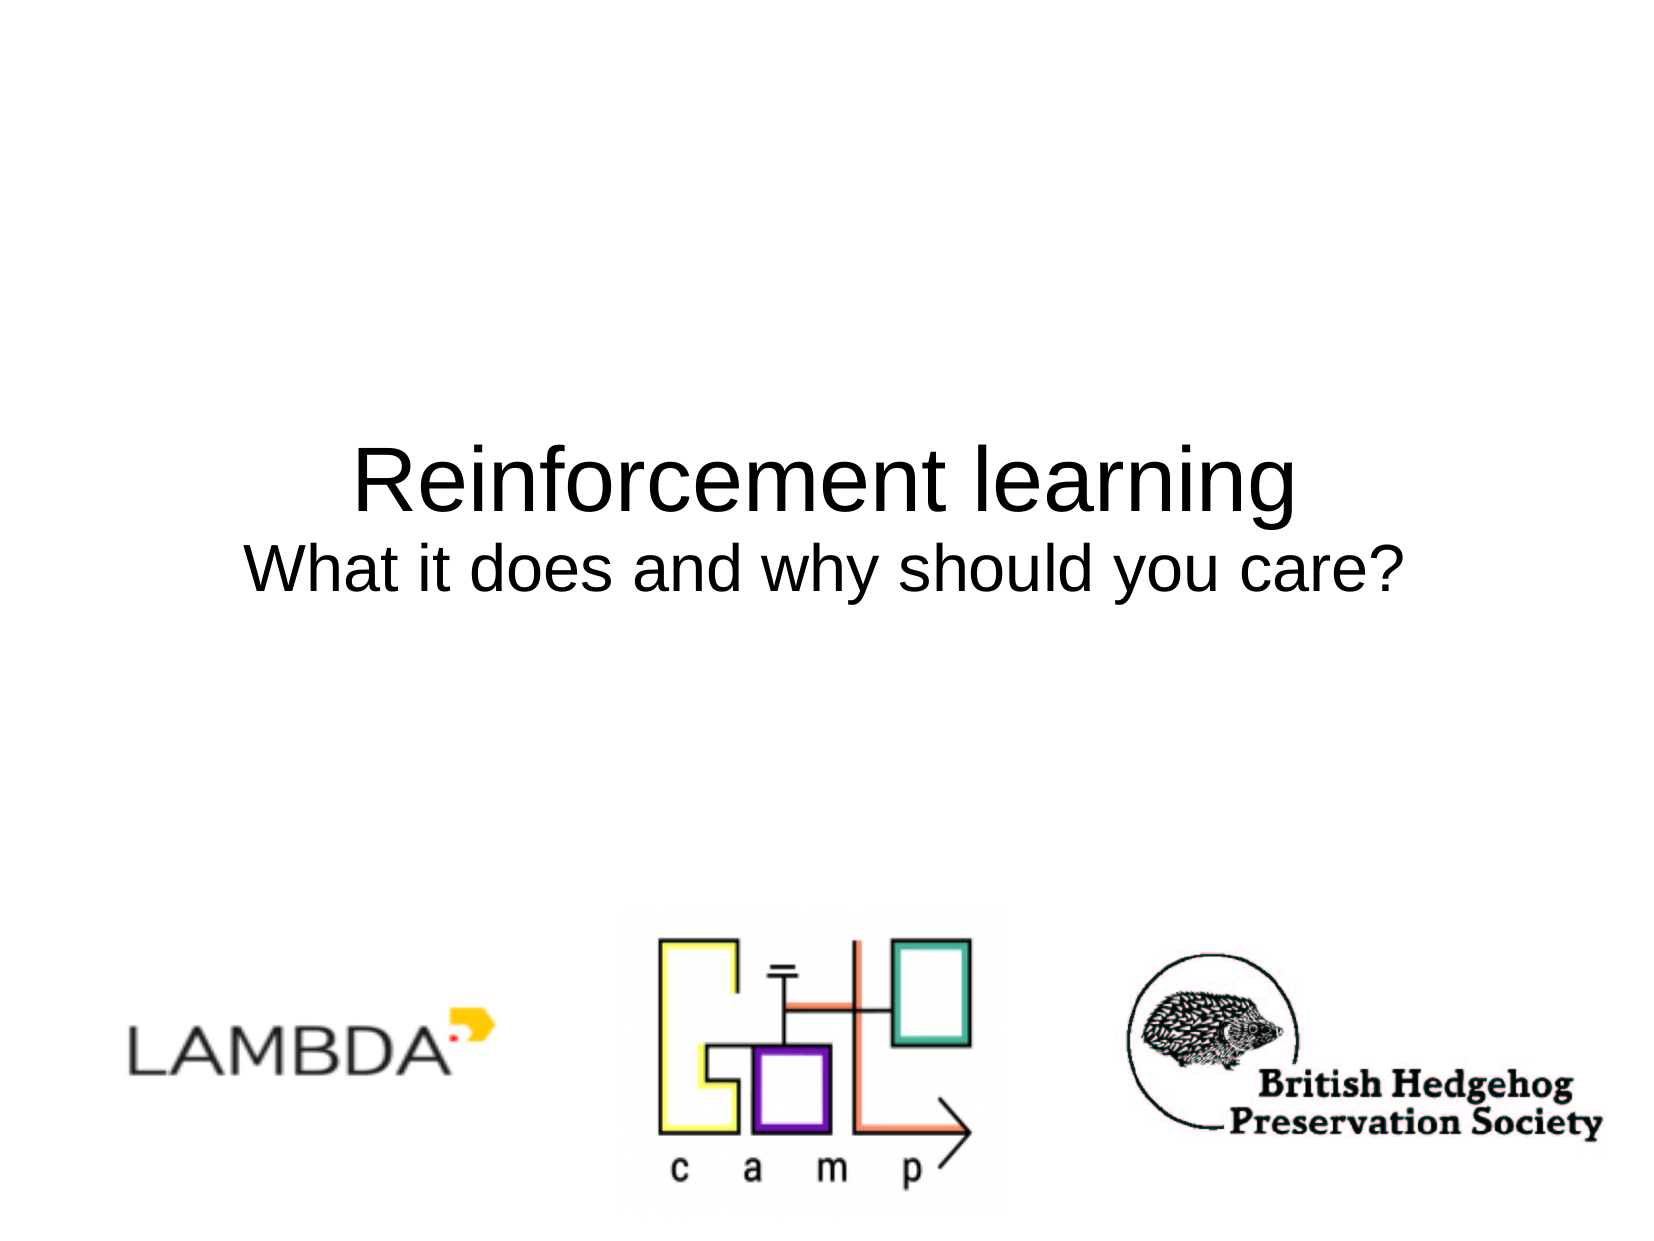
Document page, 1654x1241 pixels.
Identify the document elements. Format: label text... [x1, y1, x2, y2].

picture [94, 872, 515, 1213]
picture [1050, 869, 1654, 1241]
picture [618, 910, 1009, 1218]
text_box Reinforcement learning What it does and why should you care? [0, 311, 1654, 723]
